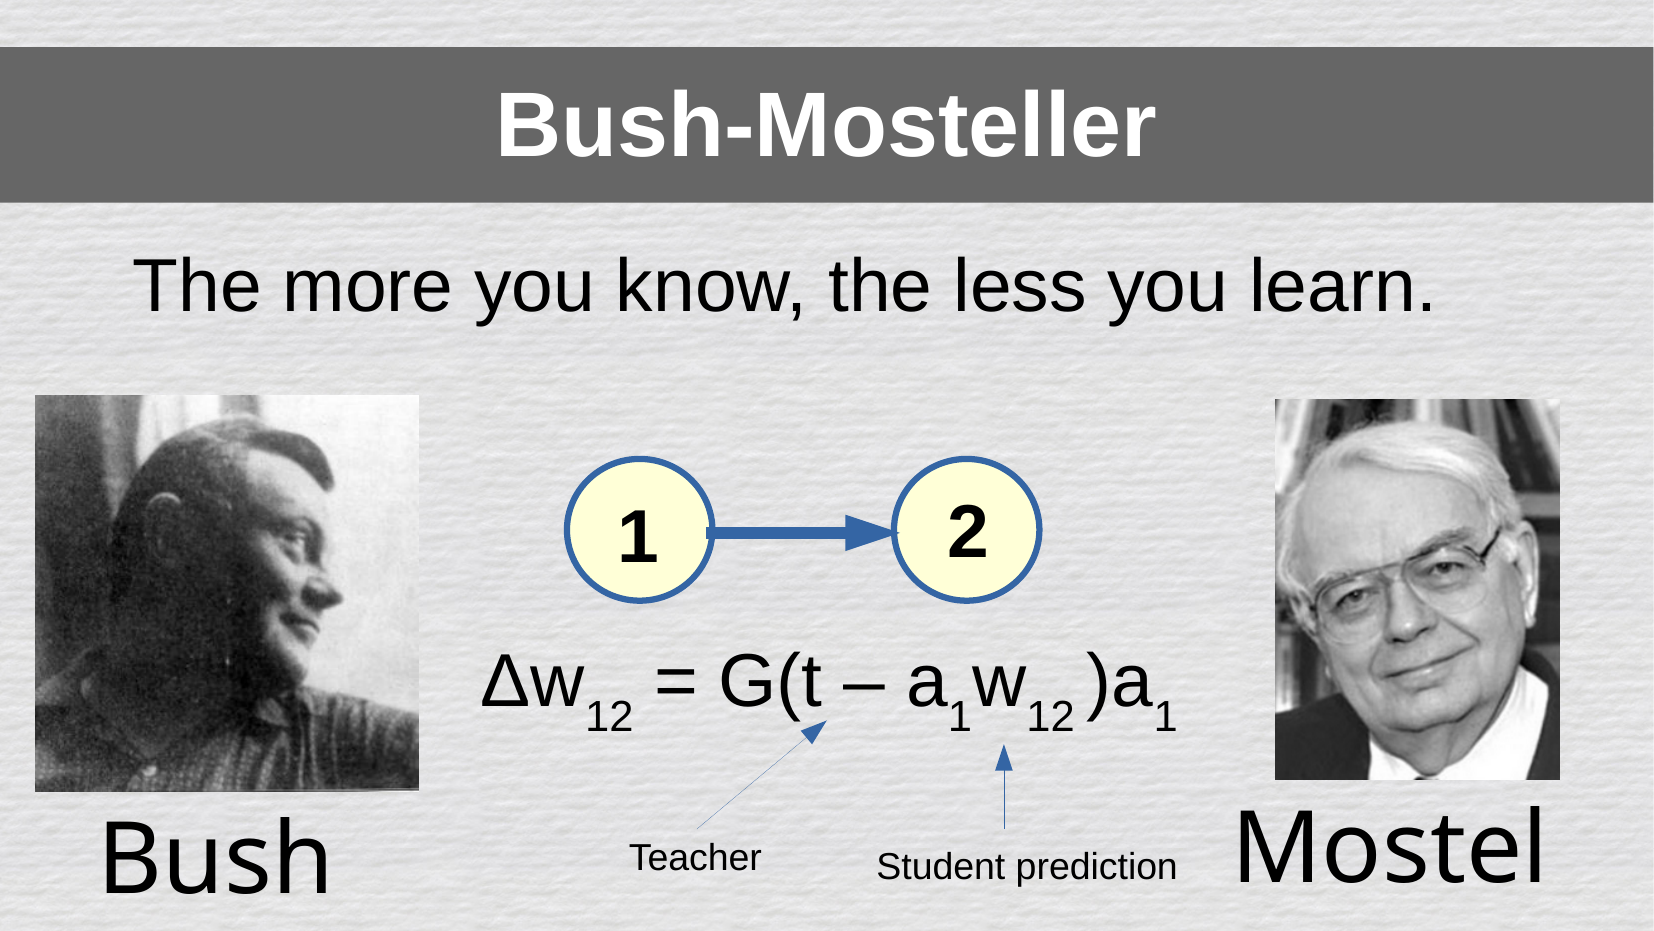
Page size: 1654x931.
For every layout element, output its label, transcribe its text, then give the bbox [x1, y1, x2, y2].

picture [0, 0, 1654, 47]
text_box [893, 458, 1040, 629]
text_box The more you know, the less you learn. [118, 236, 1536, 360]
title Bush-Mosteller [0, 47, 1654, 203]
text_box Teacher [614, 829, 815, 886]
text_box [566, 458, 713, 601]
text_box Student prediction [861, 838, 1193, 896]
picture [0, 203, 1654, 931]
text_box Bush [82, 779, 349, 922]
text_box Mosteller [1216, 767, 1589, 931]
text_box 1 [602, 486, 662, 586]
text_box 2 [933, 482, 993, 582]
text_box Δw12 = G(t – a1w12 )a1 [466, 631, 1252, 768]
